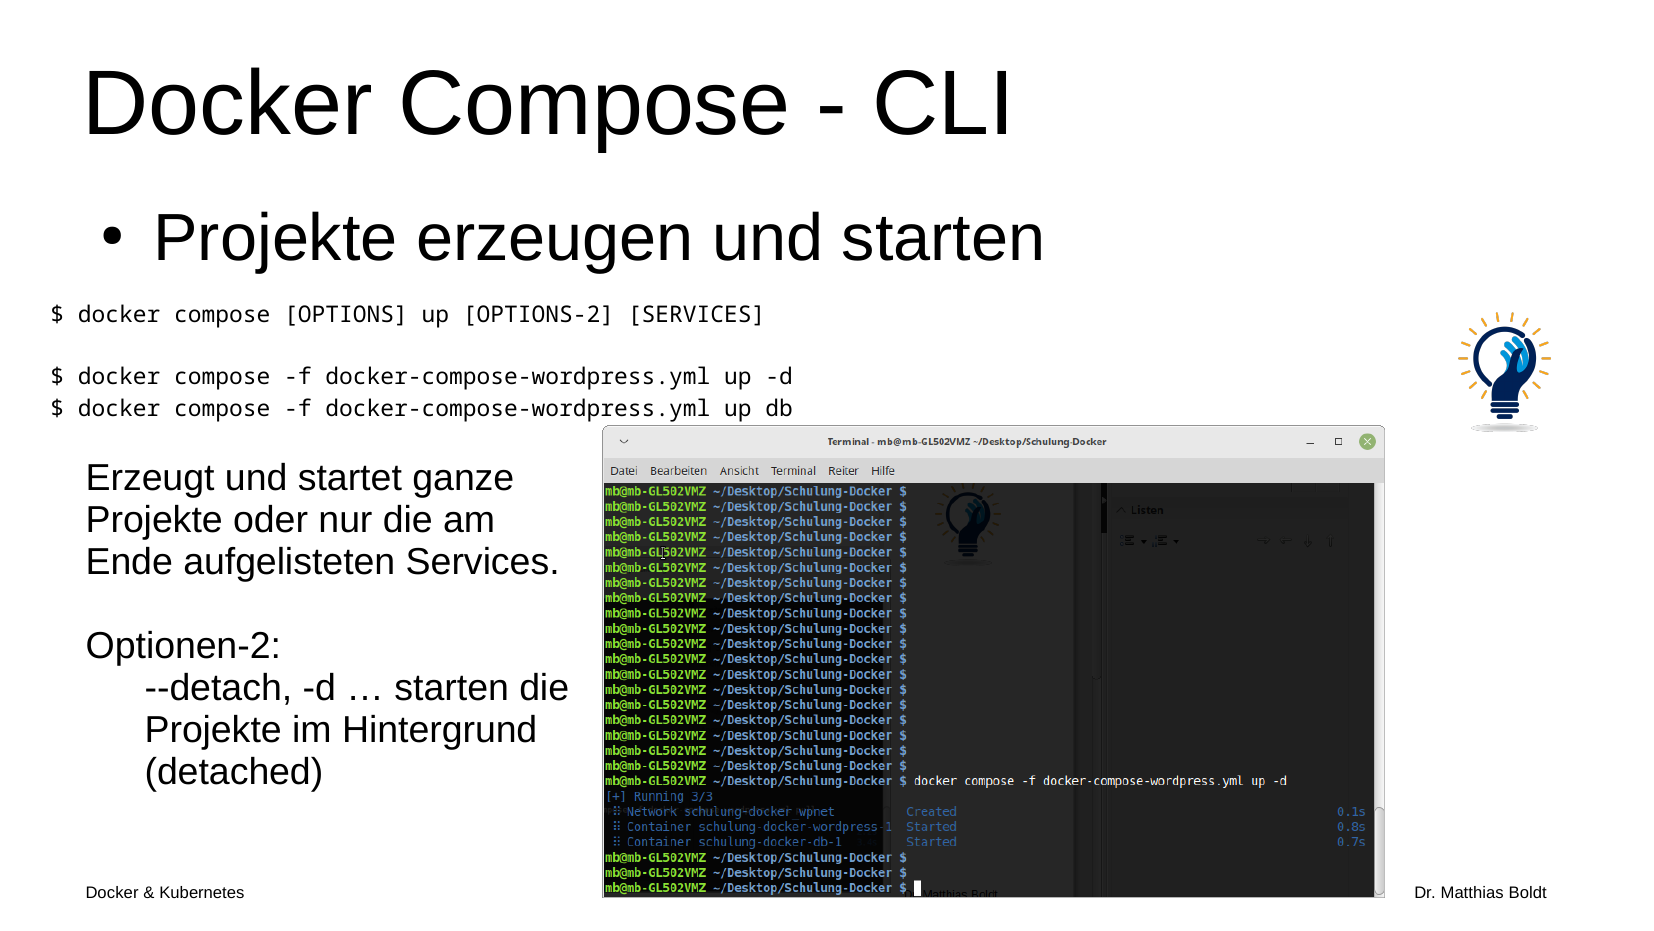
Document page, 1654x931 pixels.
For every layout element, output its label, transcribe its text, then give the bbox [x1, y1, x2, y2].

text_box Erzeugt und startet ganze Projekte oder nur die am Ende aufgelisteten Services. Optionen-2: --detach, -d … starten die Projekte im Hintergrund (detached) [70, 448, 591, 800]
title Docker Compose - CLI [82, 25, 1571, 181]
text_box $ docker compose [OPTIONS] up [OPTIONS-2] [SERVICES] $ docker compose -f docker-compose-wordpress.yml up -d $ docker compose -f docker-compose-wordpress.yml up db [35, 290, 1394, 411]
list Projekte erzeugen und starten [82, 199, 1453, 367]
text_box Docker & Kubernetes Dr. Matthias Boldt [70, 875, 1563, 910]
picture [1458, 312, 1551, 432]
picture [602, 425, 1385, 898]
